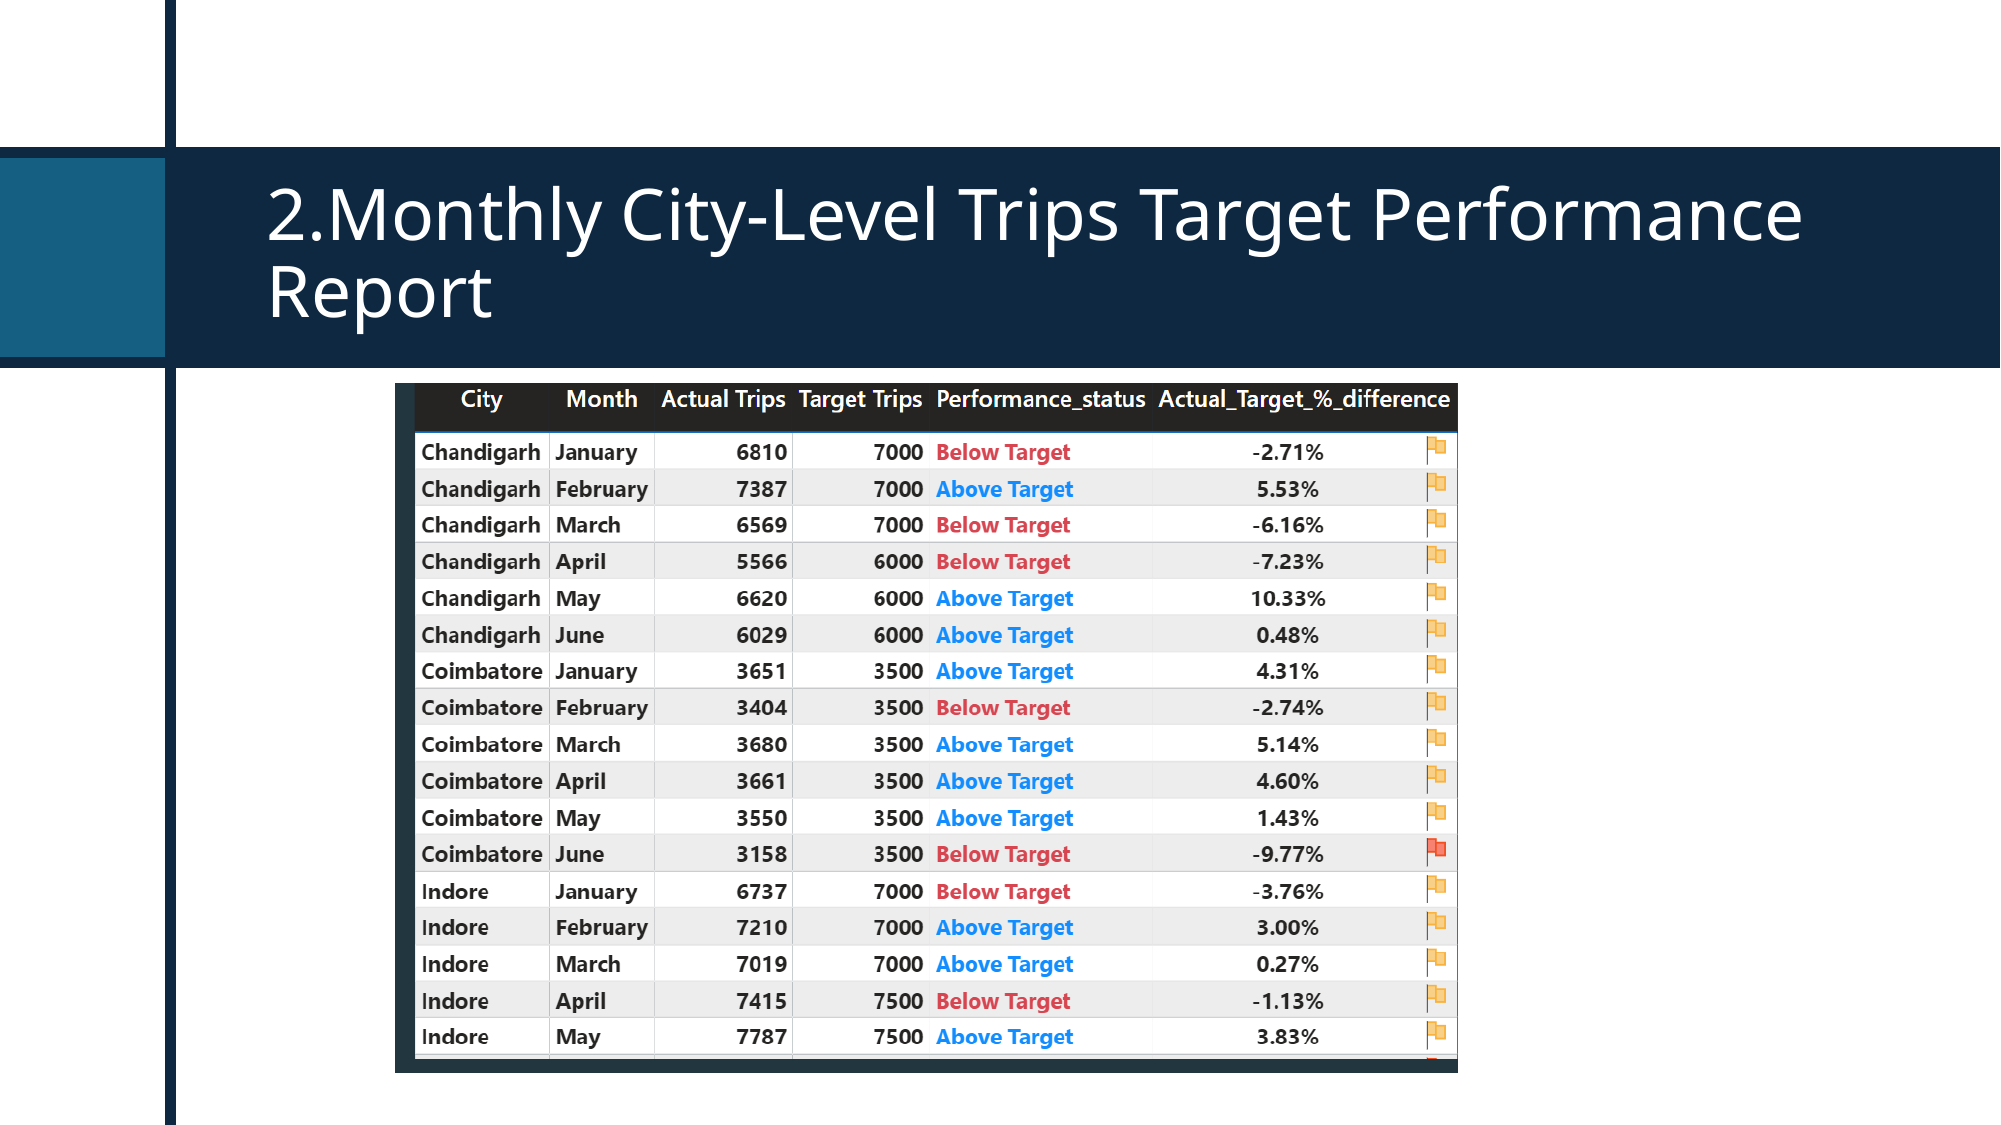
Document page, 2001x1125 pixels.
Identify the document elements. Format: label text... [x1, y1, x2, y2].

title 2.Monthly City-Level Trips Target Performance Report [251, 171, 1895, 341]
picture [395, 383, 1458, 1073]
